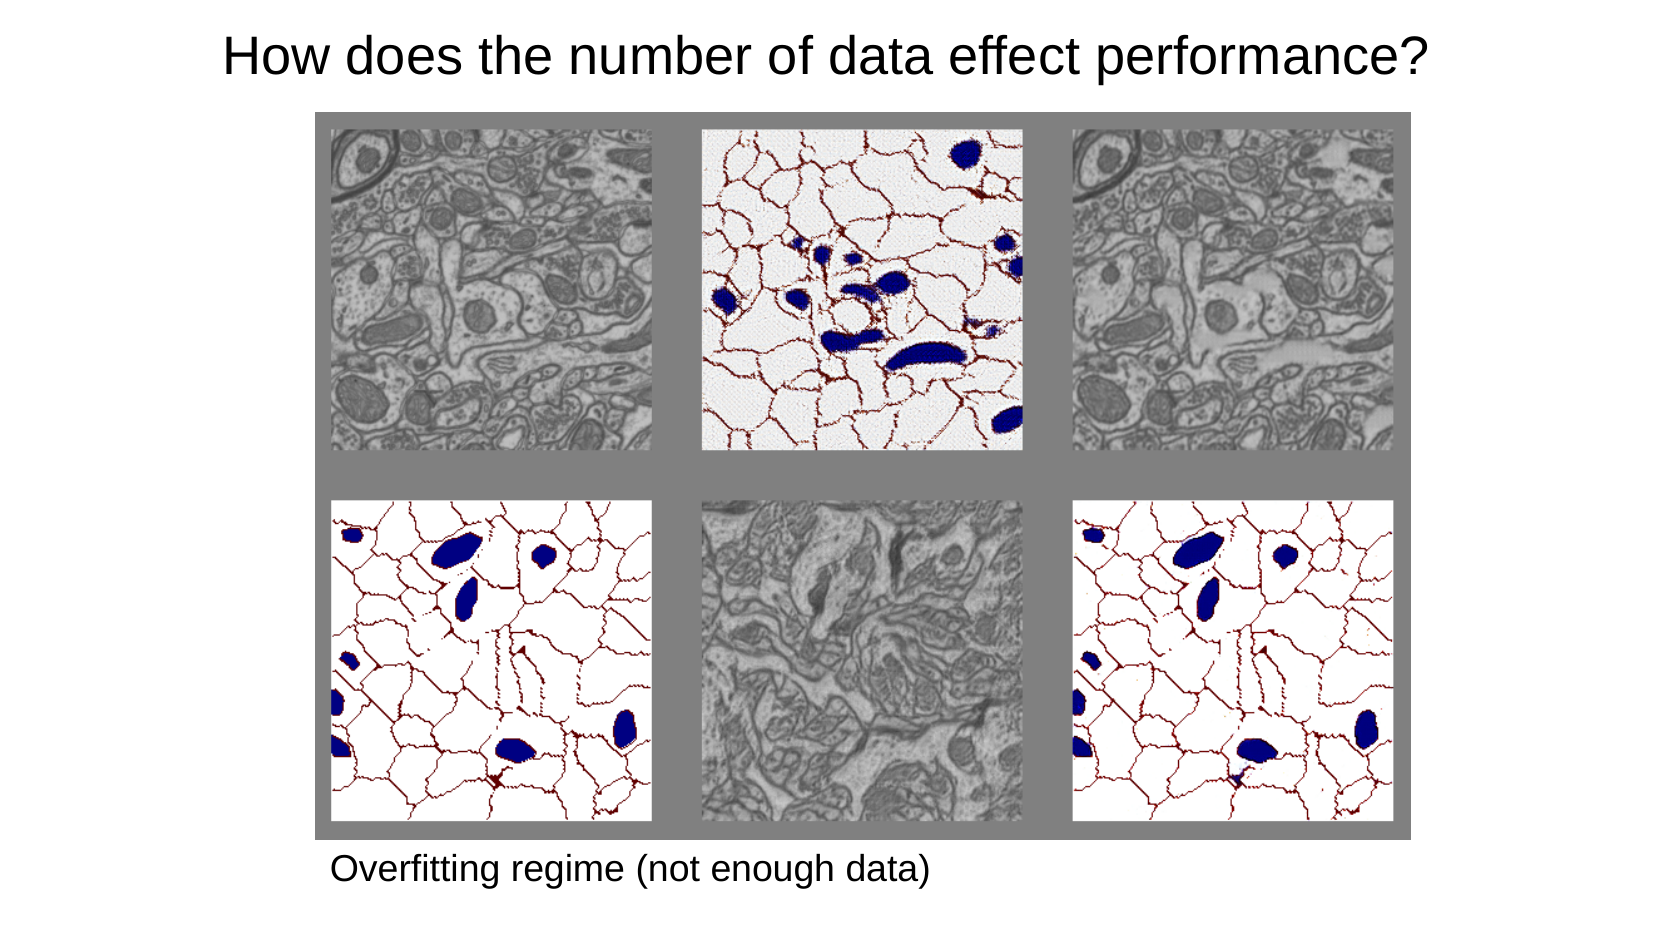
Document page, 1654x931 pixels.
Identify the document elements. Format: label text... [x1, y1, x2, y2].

text_box How does the number of data effect performance? [0, 17, 1654, 94]
picture [315, 112, 1411, 841]
text_box Overfitting regime (not enough data) [315, 840, 946, 897]
